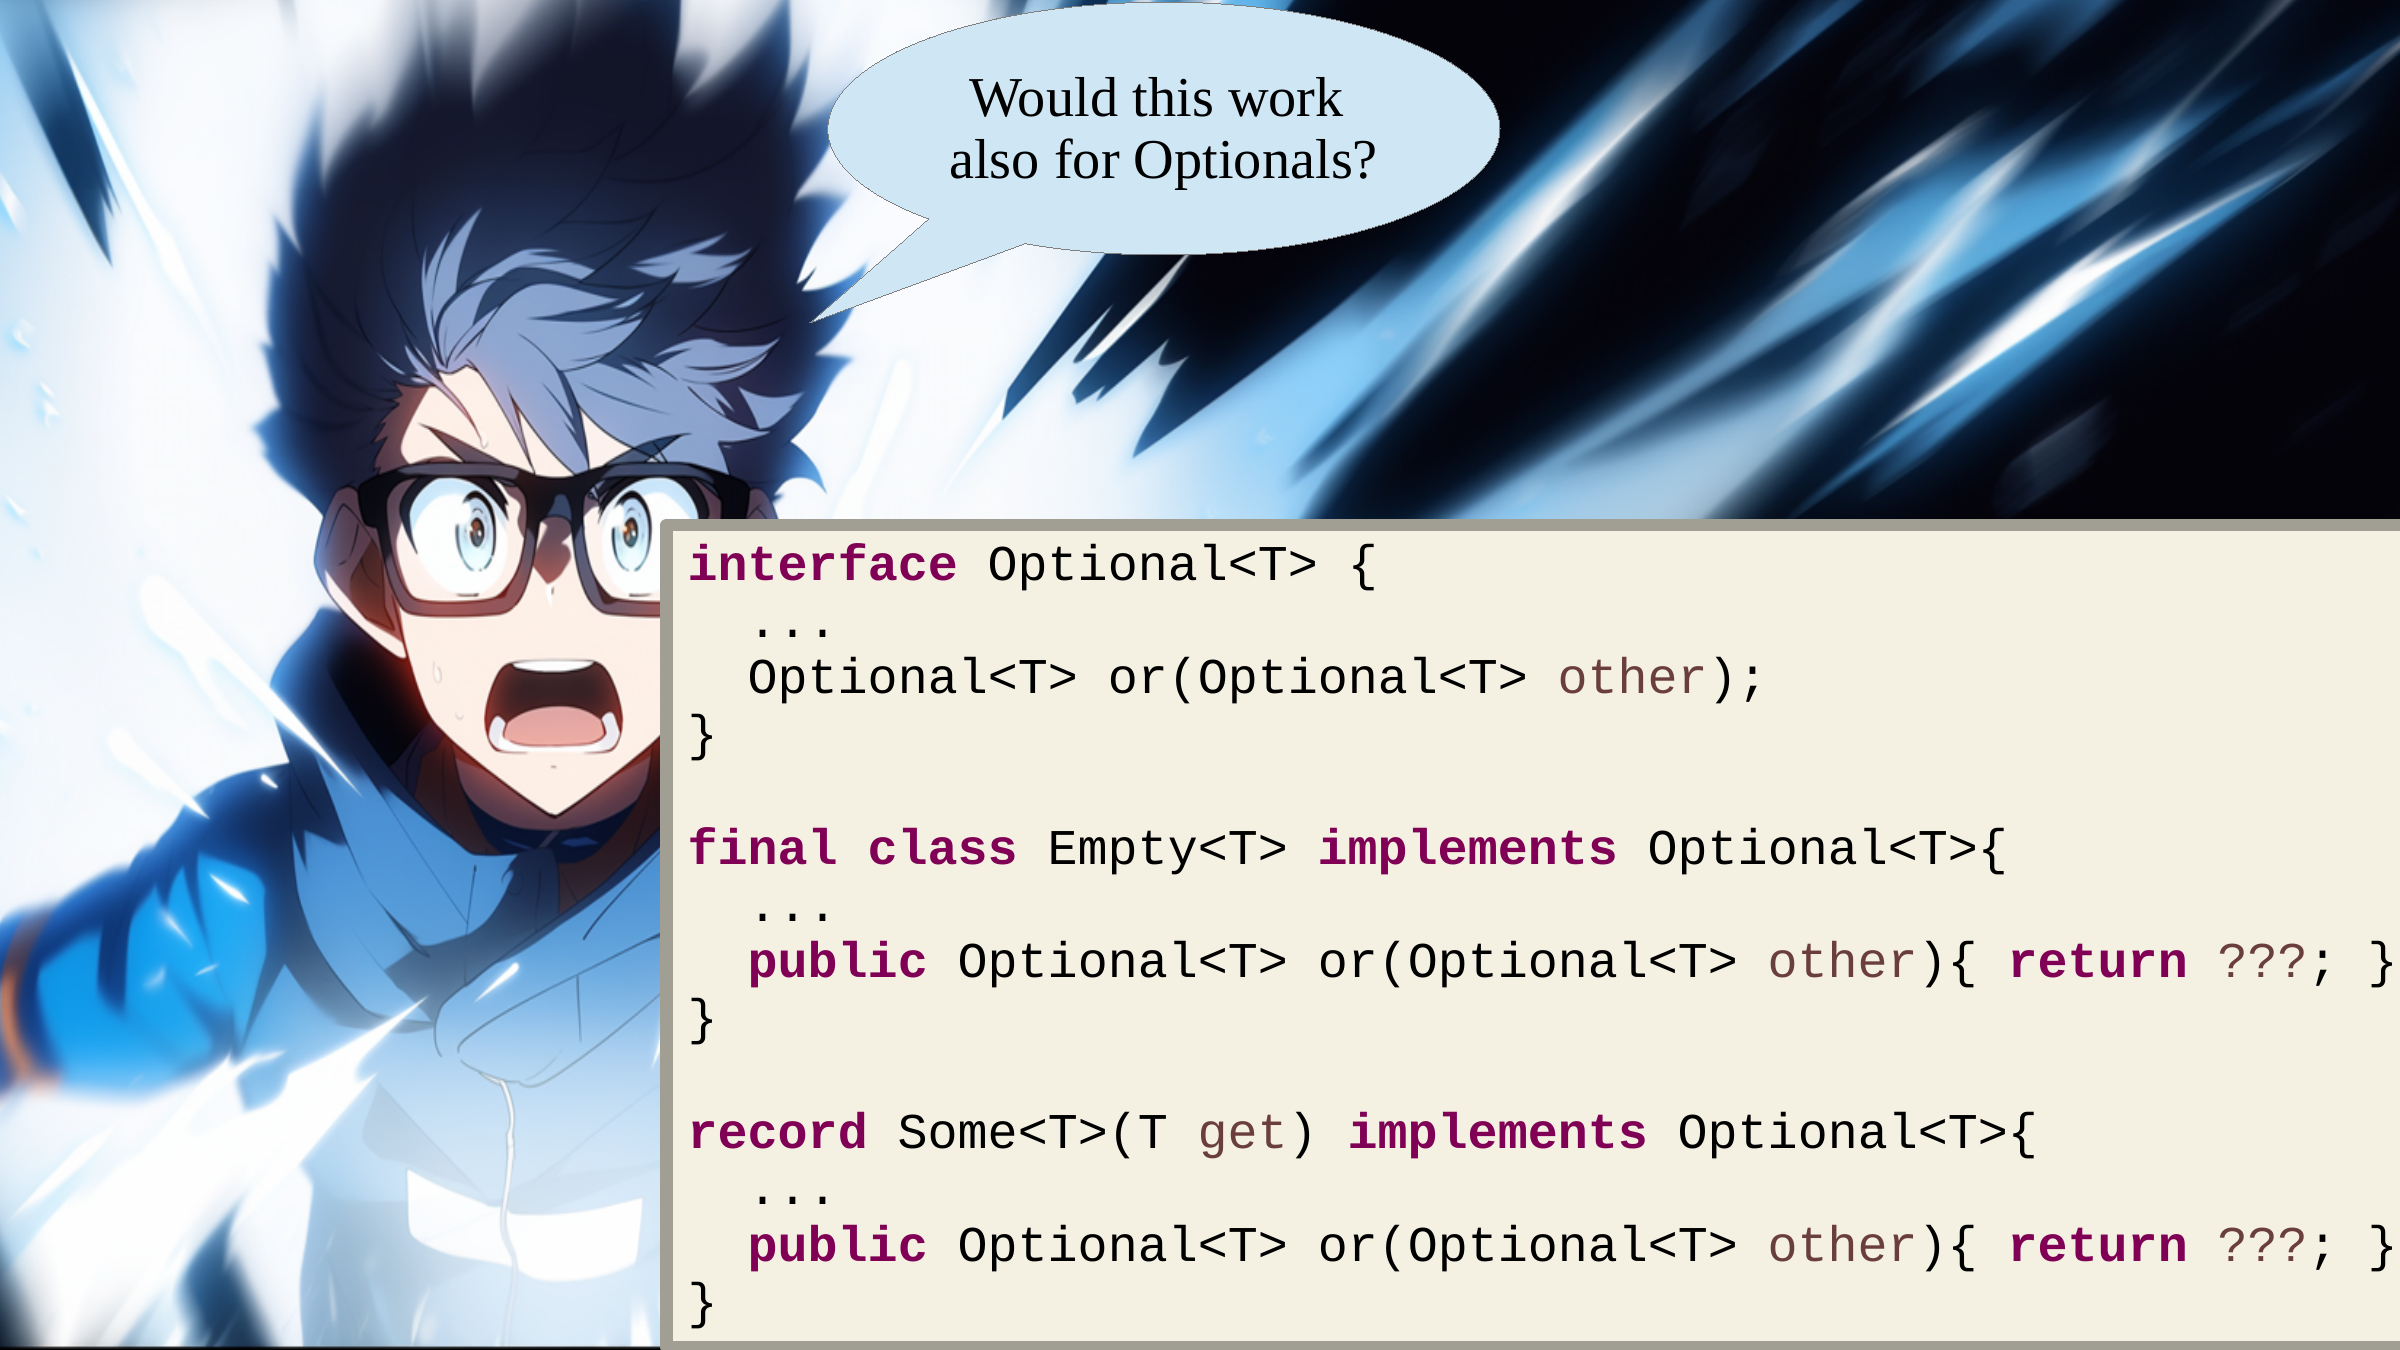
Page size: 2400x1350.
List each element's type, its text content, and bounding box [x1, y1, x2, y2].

text_box interface Optional<T> { ... Optional<T> or(Optional<T> other); } final class Empty<T> implements Optional<T>{ ... public Optional<T> or(Optional<T> other){ return ???; } } record Some<T>(T get) implements Optional<T>{ ... public Optional<T> or(Optional<T> other){ return ???; } } [666, 525, 2400, 1347]
text_box Would this work also for Optionals? [809, 2, 1501, 323]
picture [0, 0, 2400, 1350]
